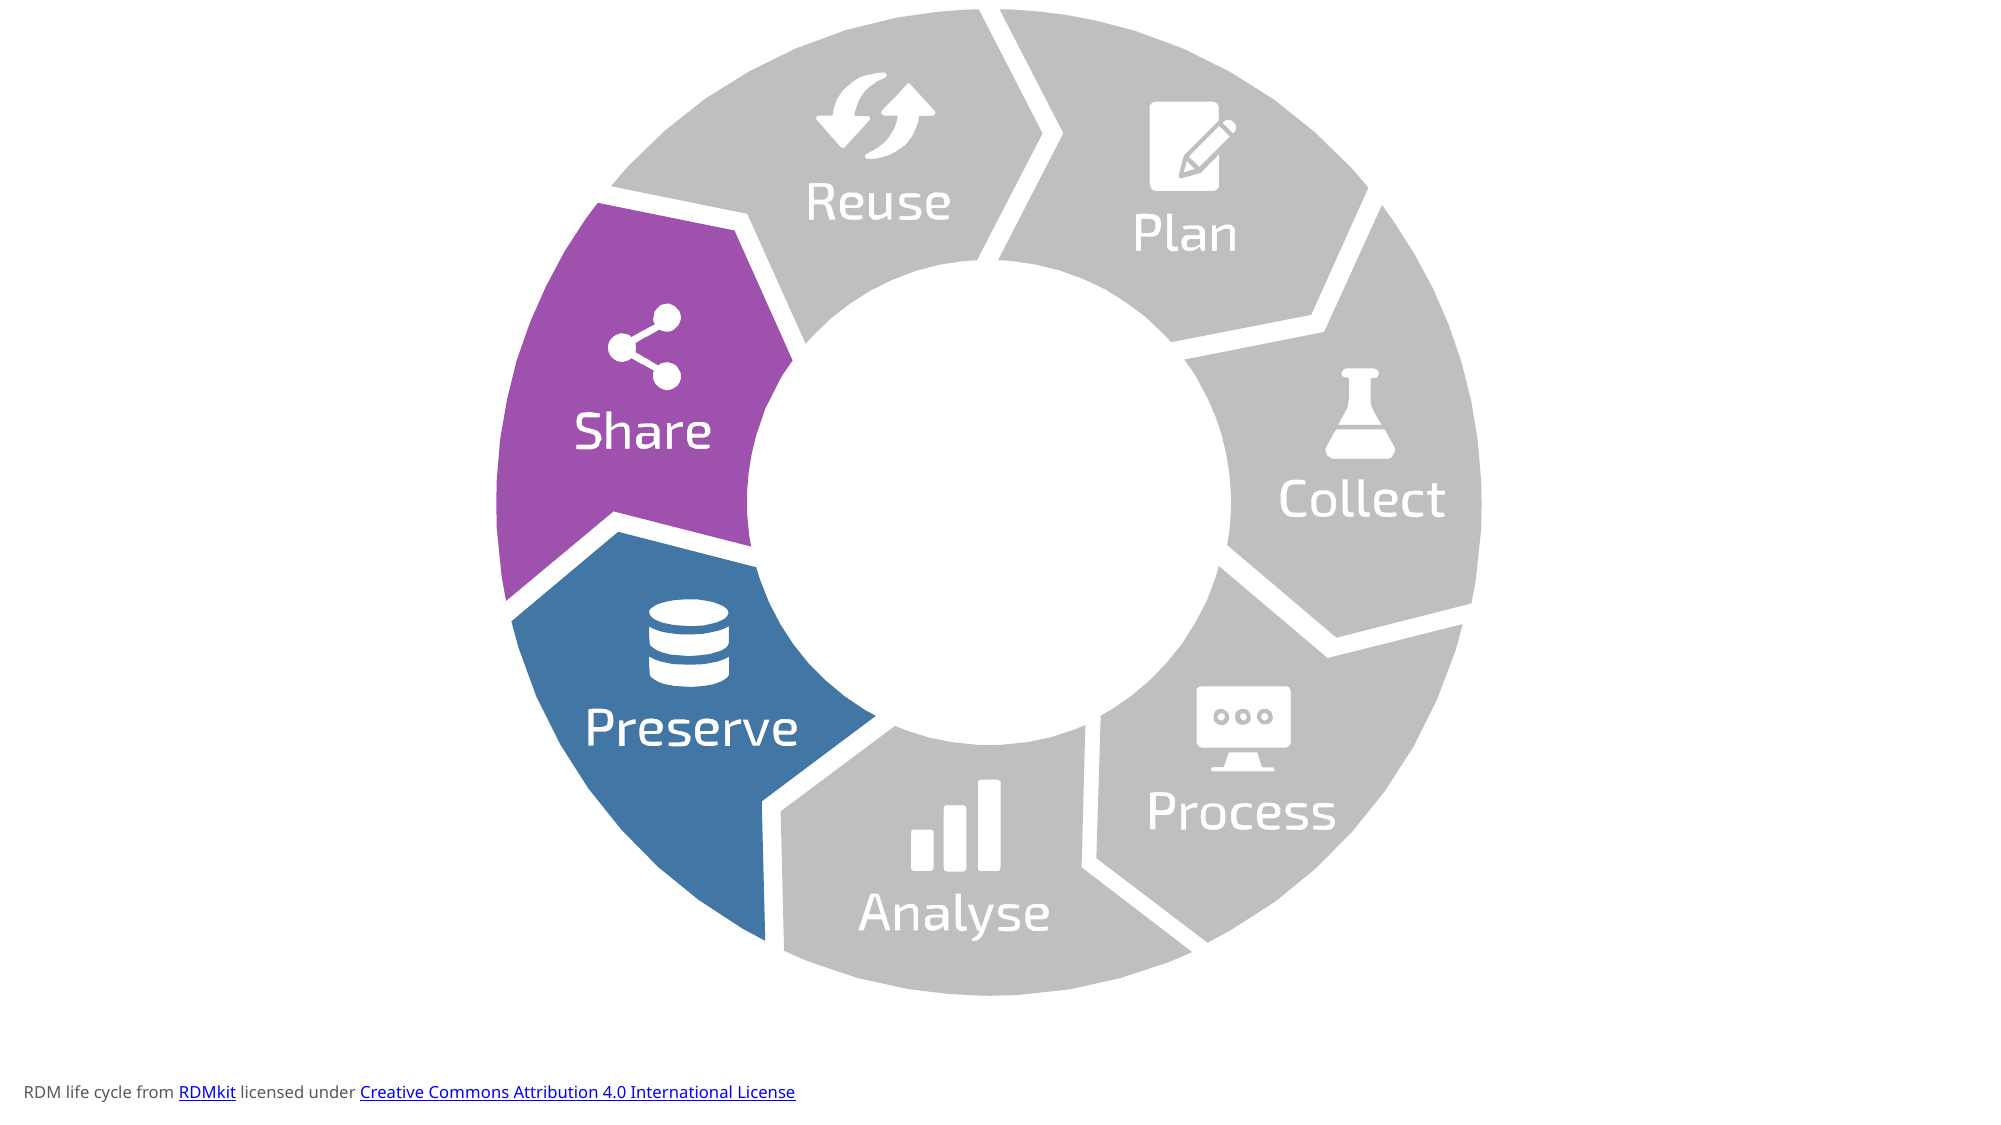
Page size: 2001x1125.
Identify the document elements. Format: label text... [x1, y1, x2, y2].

text_box [610, 9, 1043, 344]
text_box [998, 9, 1369, 343]
text_box RDM life cycle from RDMkit licensed under Creative Commons Attribution 4.0 International License [12, 1070, 1253, 1117]
text_box [780, 724, 1193, 996]
text_box [511, 531, 876, 941]
text_box [1184, 205, 1482, 638]
text_box [1096, 566, 1463, 943]
text_box [496, 202, 793, 601]
